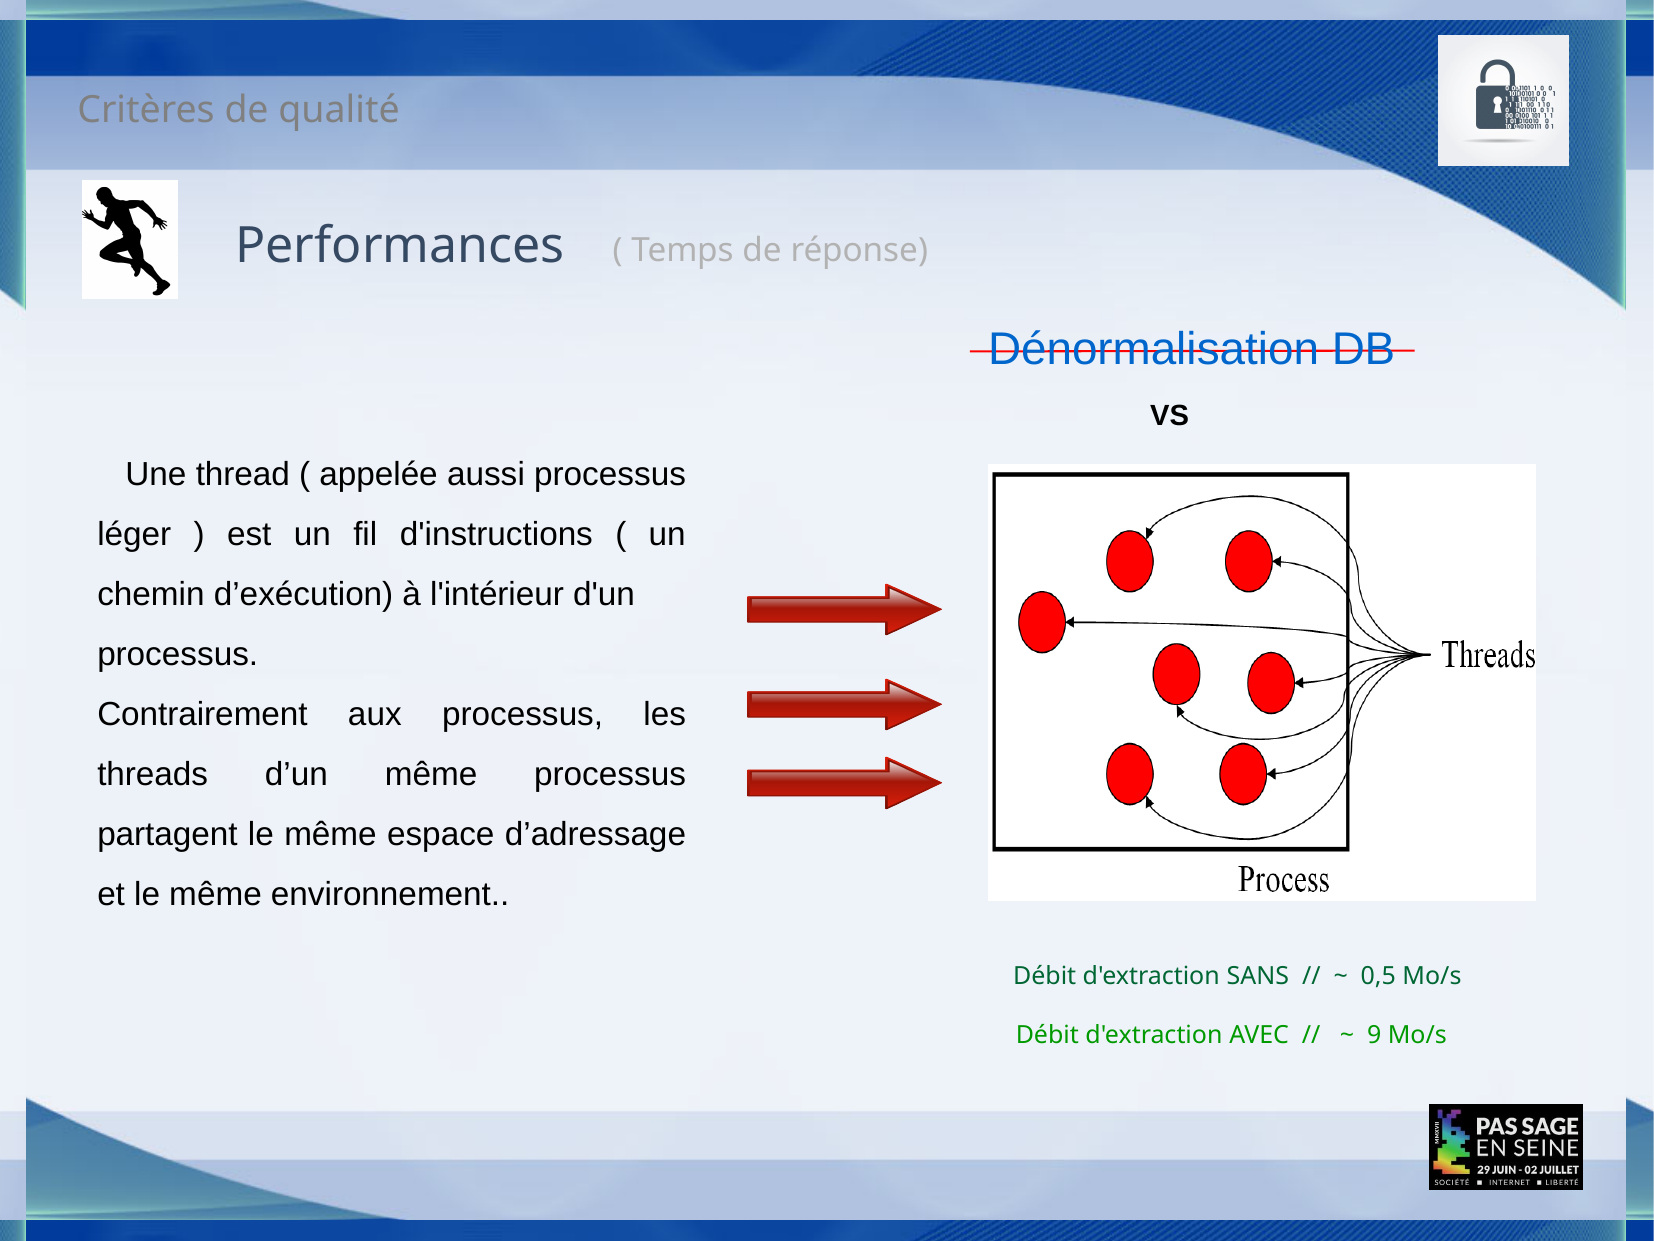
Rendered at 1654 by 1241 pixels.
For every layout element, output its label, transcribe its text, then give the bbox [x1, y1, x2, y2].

title Débit d'extraction SANS // ~ 0,5 Mo/s [921, 946, 1548, 1004]
title Dénormalisation DB [954, 318, 1430, 378]
picture [0, 0, 1654, 1241]
title Critères de qualité [11, 86, 466, 131]
title Débit d'extraction AVEC // ~ 9 Mo/s [921, 1005, 1536, 1063]
text_box Une thread ( appelée aussi processus léger ) est un fil d'instructions ( un chemin d’exécution) à l'intérieur d'un processus. Contrairement aux processus, les threads d’un même processus partagent le même espace d’adressage et le même environnement.. [82, 425, 702, 971]
title VS [1122, 393, 1218, 438]
title Performances [178, 196, 624, 290]
title ( Temps de réponse) [595, 227, 945, 271]
